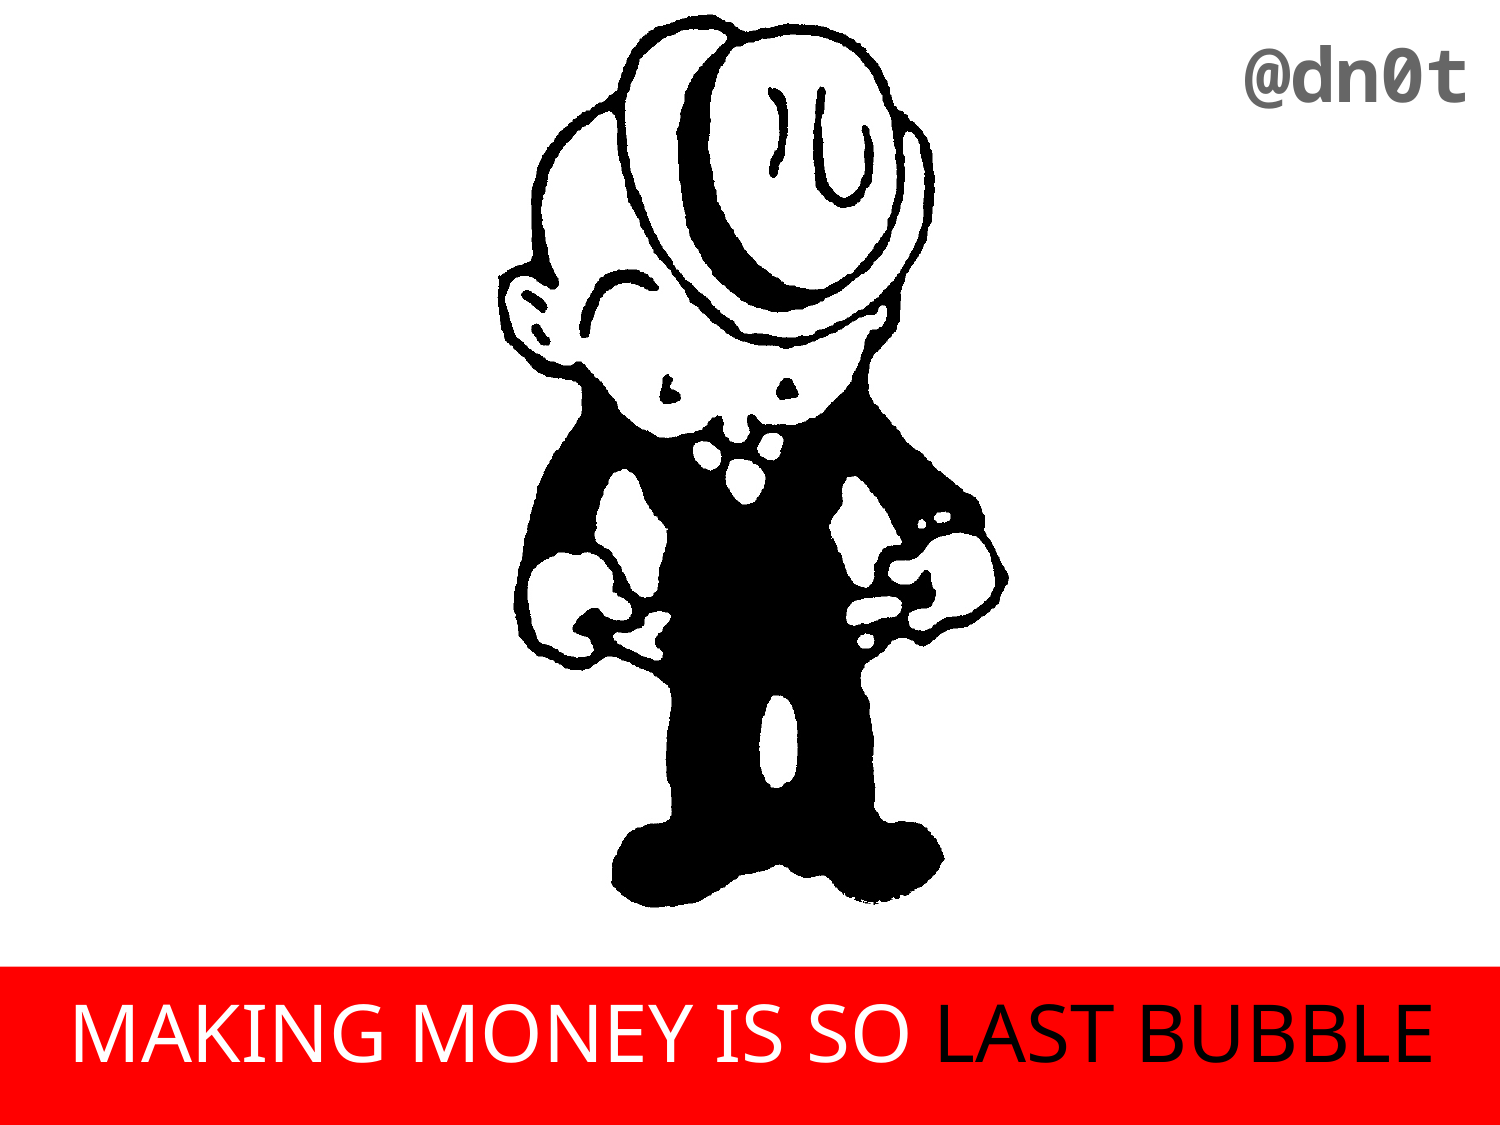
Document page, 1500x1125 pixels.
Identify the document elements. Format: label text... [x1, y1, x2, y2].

picture [487, 0, 1013, 916]
list MAKING MONEY IS SO LAST BUBBLE [28, 974, 1478, 1111]
